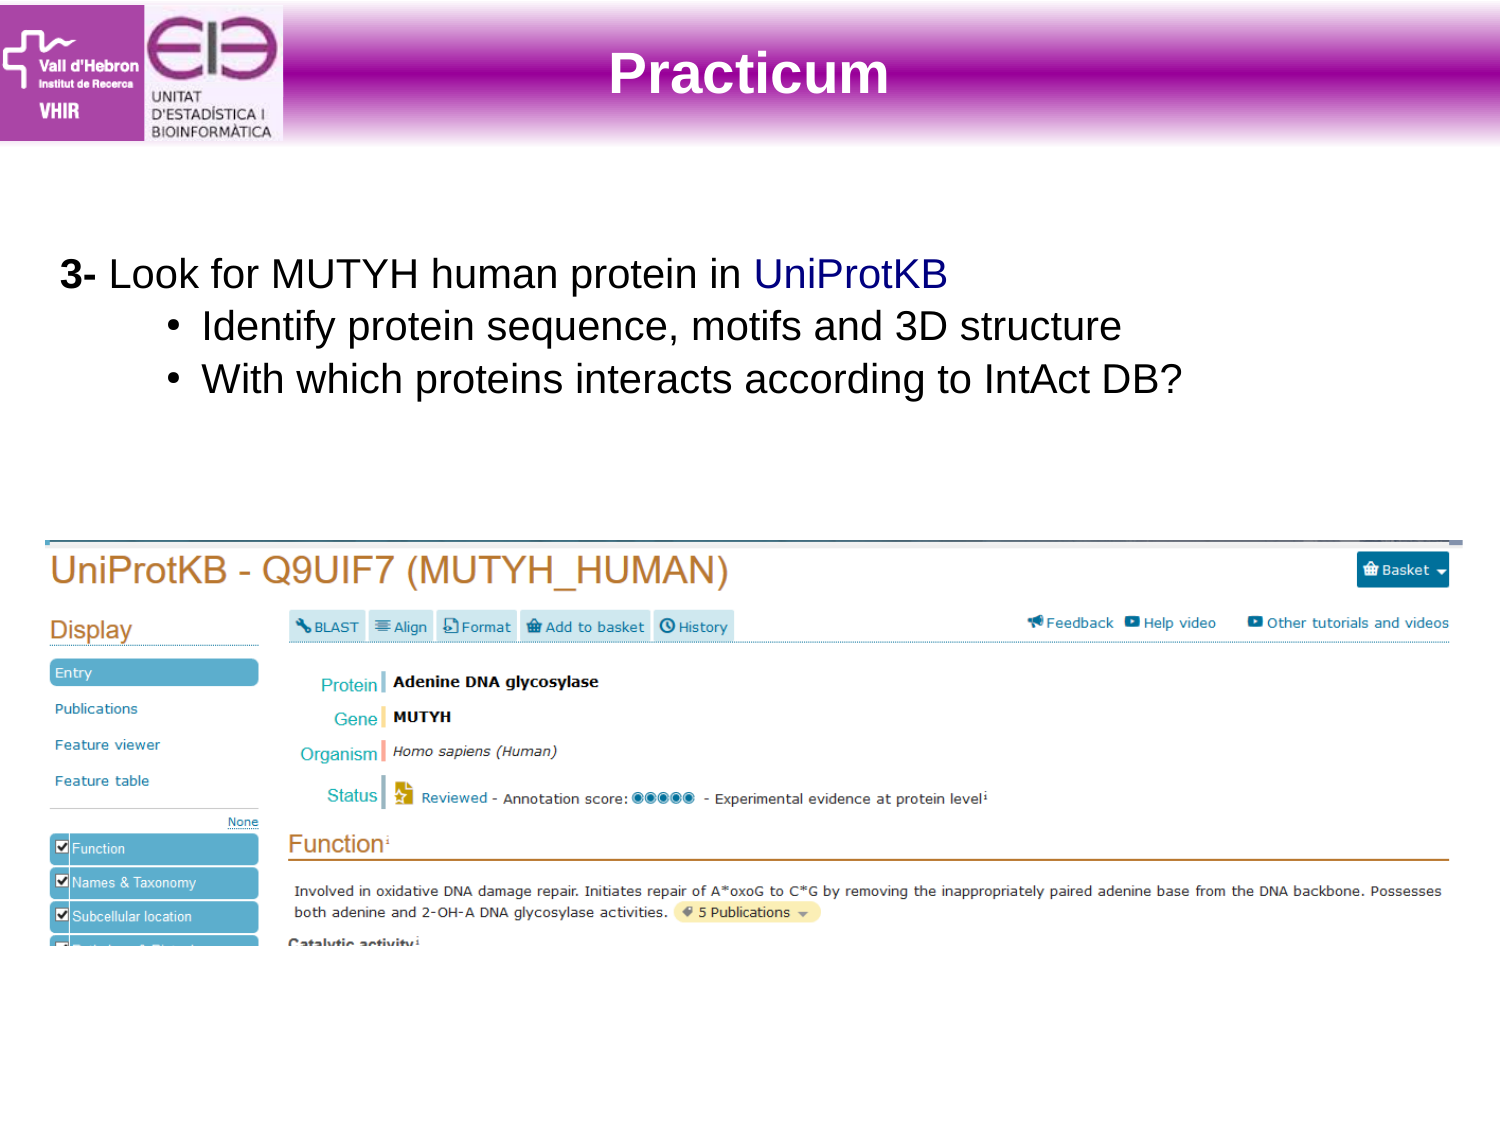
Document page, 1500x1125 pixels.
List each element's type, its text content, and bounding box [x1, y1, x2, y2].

picture [0, 5, 284, 141]
text_box Practicum [0, 0, 1500, 148]
picture [45, 540, 1463, 946]
text_box 3- Look for MUTYH human protein in UniProtKB Identify protein sequence, motifs and 3D structure With which proteins interacts according to IntAct DB? [45, 195, 1441, 465]
